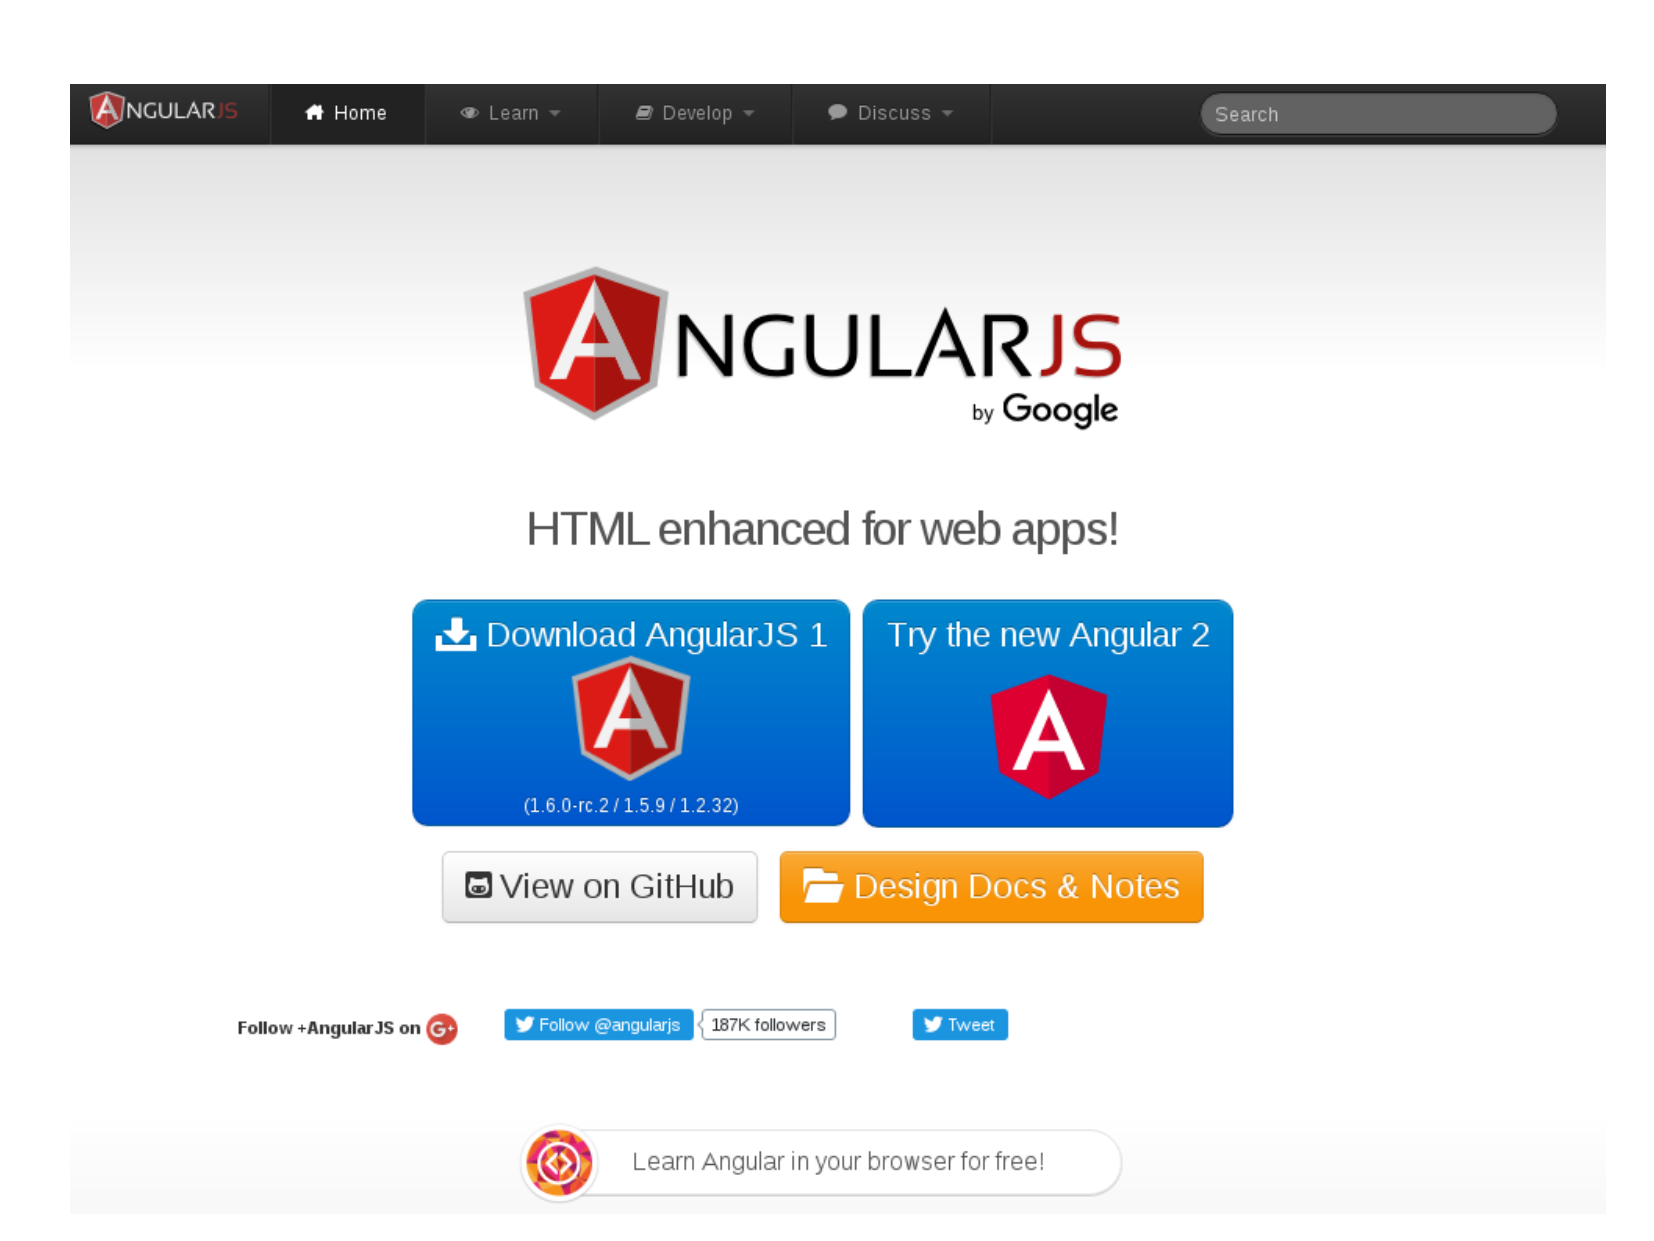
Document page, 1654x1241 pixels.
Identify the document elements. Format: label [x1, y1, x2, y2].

picture [70, 84, 1606, 1214]
